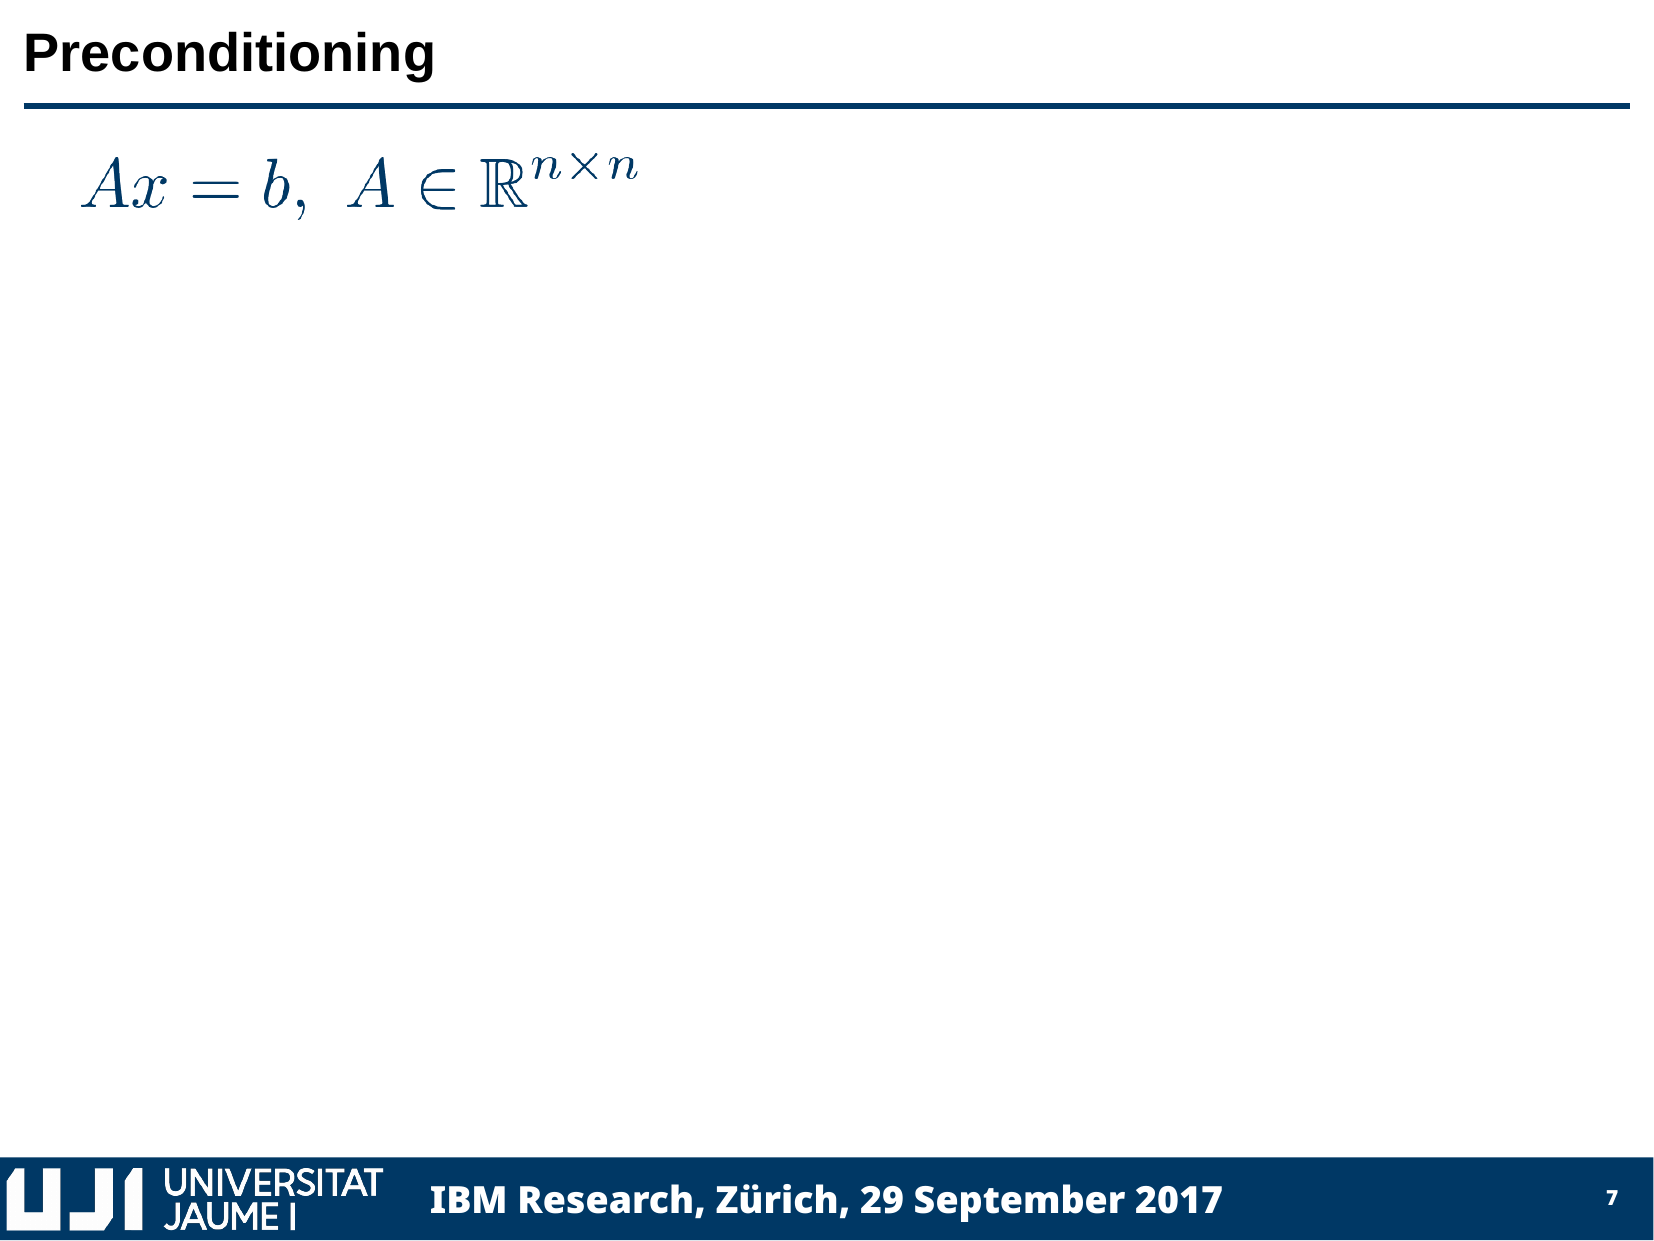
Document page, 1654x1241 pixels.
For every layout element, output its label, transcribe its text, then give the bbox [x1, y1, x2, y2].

title Preconditioning [23, 0, 1630, 107]
picture [0, 1158, 390, 1241]
picture [81, 153, 638, 220]
